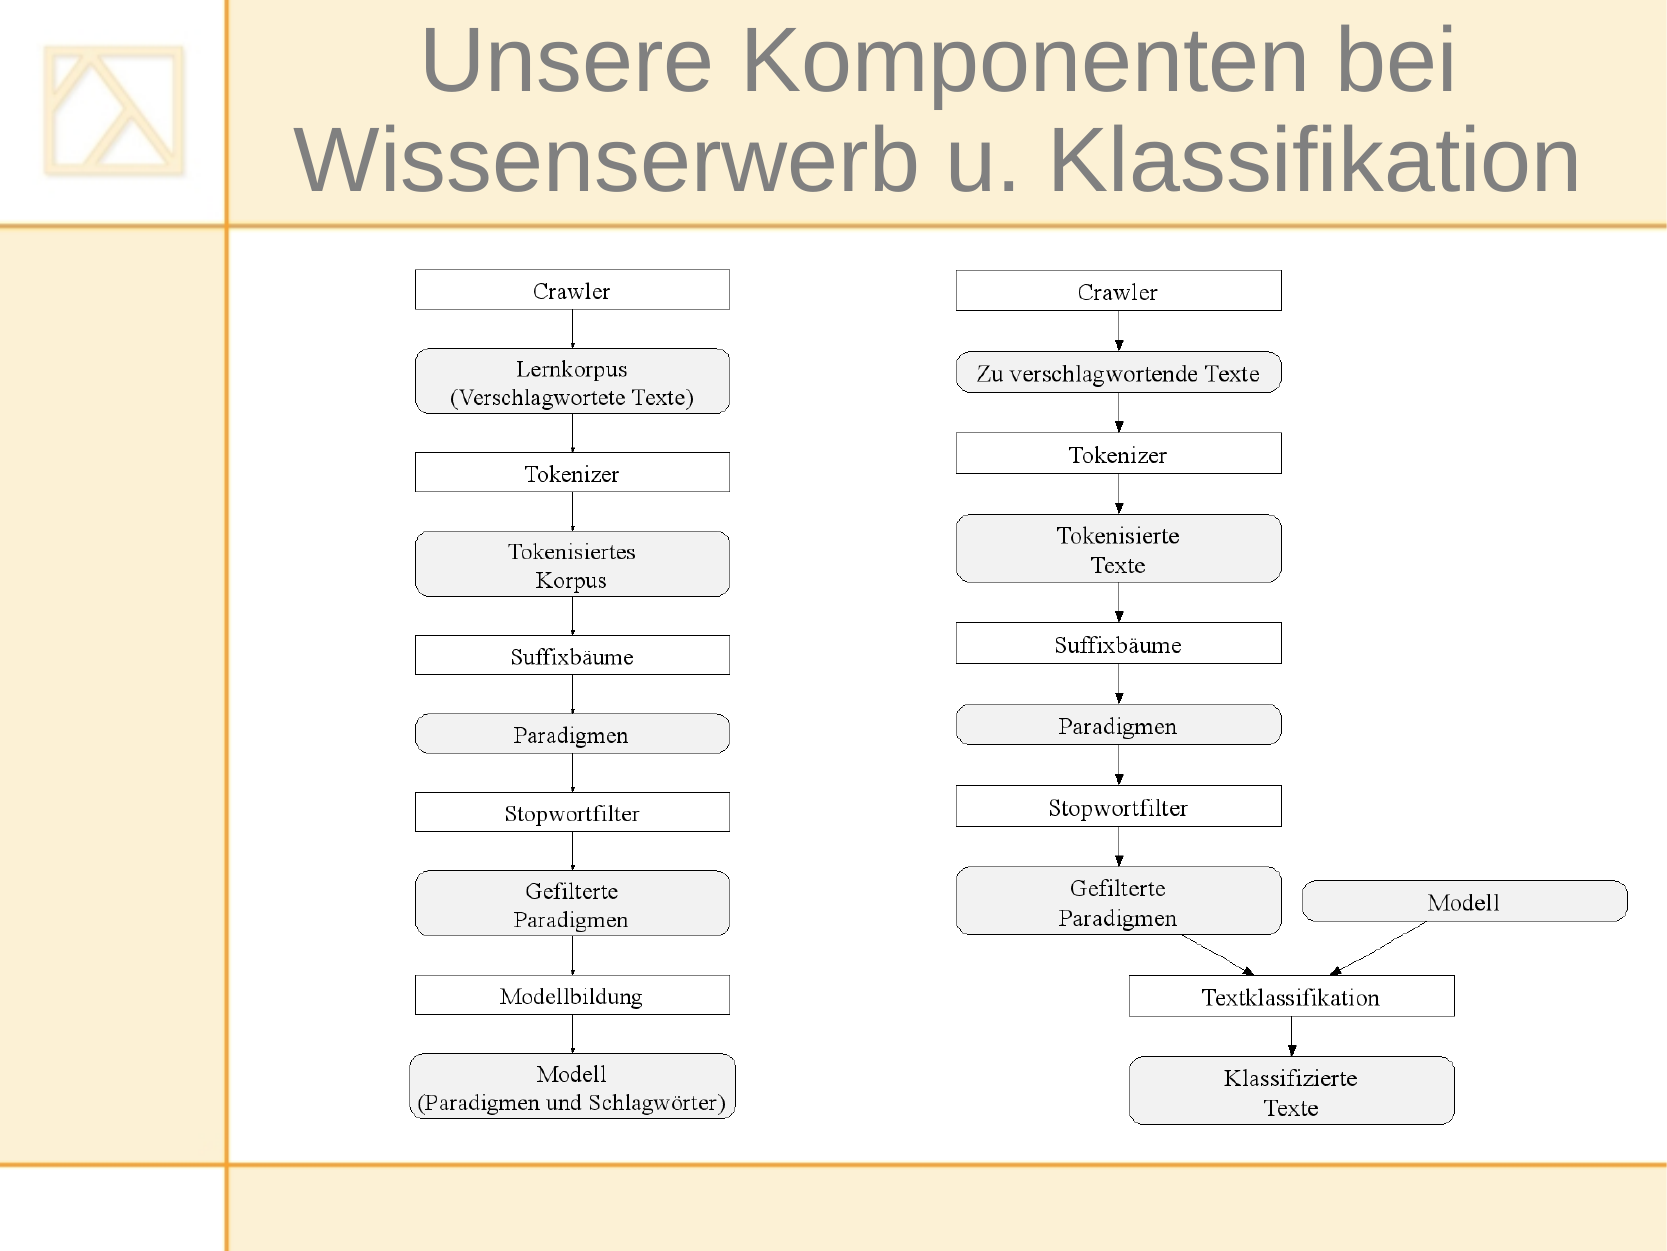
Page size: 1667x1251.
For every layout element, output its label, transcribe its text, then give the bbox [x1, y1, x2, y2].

picture [0, 0, 1667, 1251]
title Unsere Komponenten bei Wissenserwerb u. Klassifikation [268, 0, 1611, 238]
